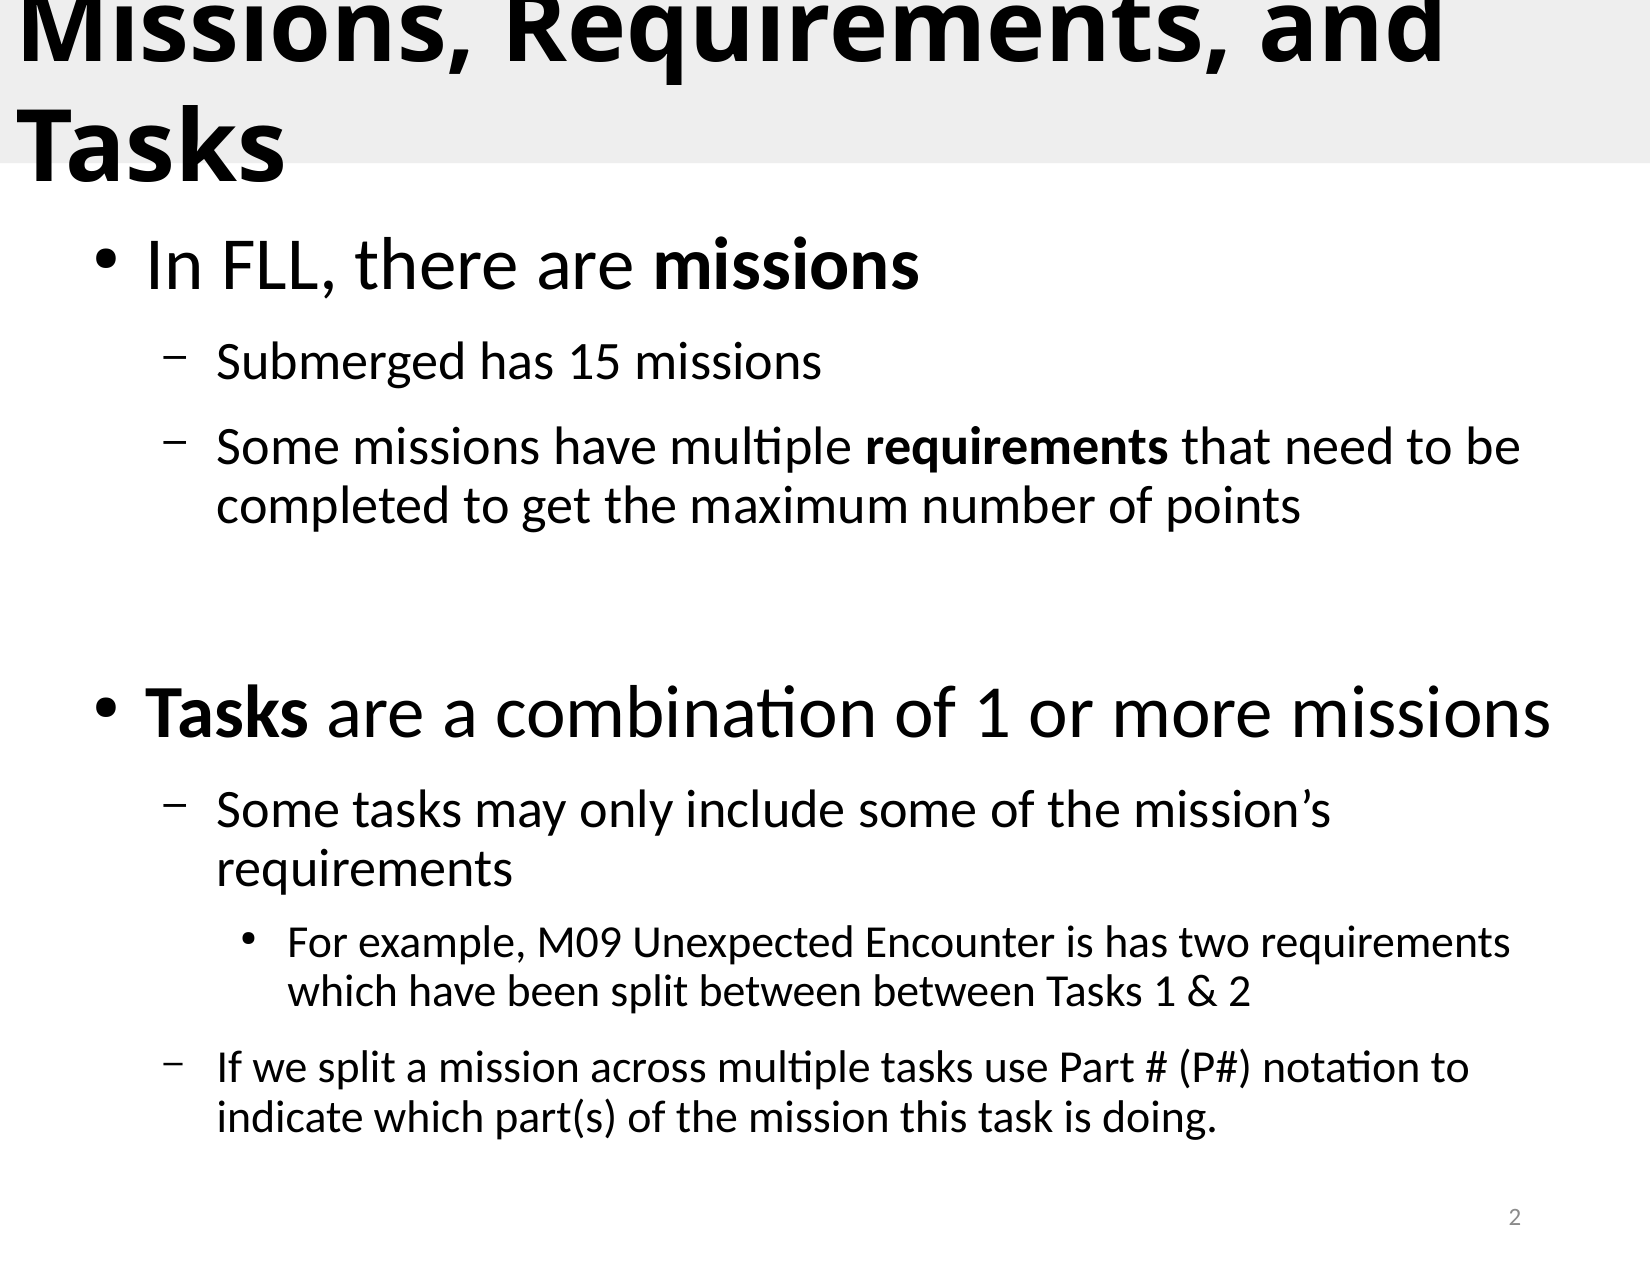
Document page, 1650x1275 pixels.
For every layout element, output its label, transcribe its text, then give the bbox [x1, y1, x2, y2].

list In FLL, there are missions Submerged has 15 missions Some missions have multiple requirements that need to be completed to get the maximum number of points Tasks are a combination of 1 or more missions Some tasks may only include some of the mission’s requirements For example, M09 Unexpected Encounter is has two requirements which have been split between between Tasks 1 & 2 If we split a mission across multiple tasks use Part # (P#) notation to indicate which part(s) of the mission this task is doing. [75, 225, 1613, 1201]
title Missions, Requirements, and Tasks [0, 0, 1650, 164]
